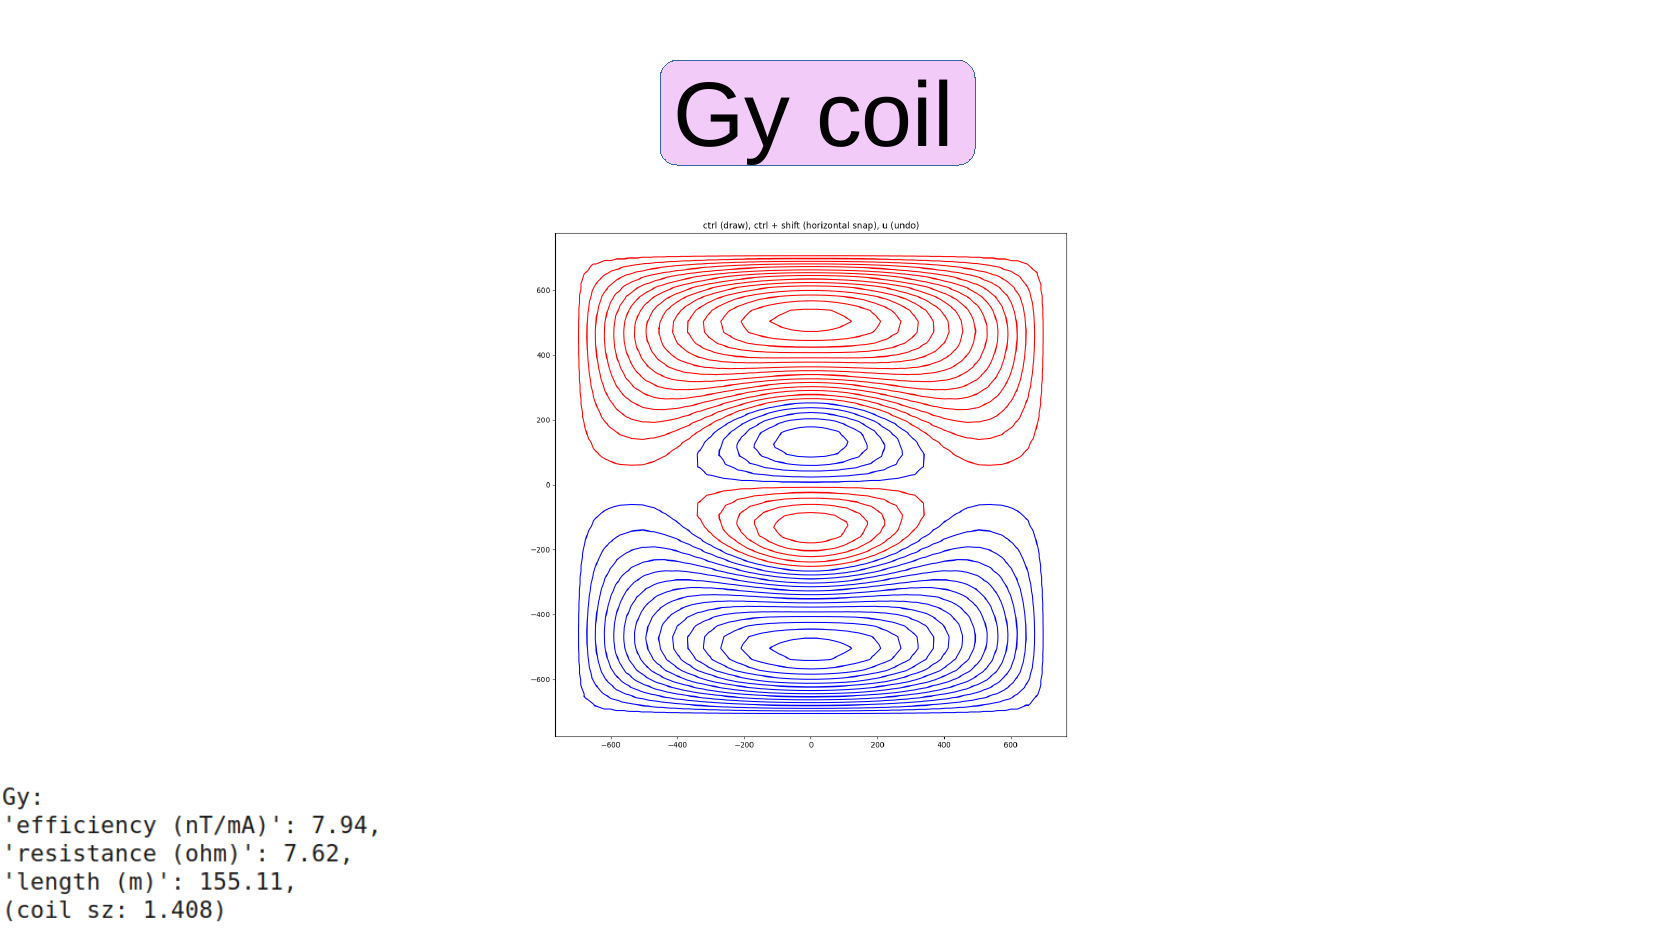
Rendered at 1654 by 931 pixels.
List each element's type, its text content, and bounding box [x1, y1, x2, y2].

picture [0, 781, 384, 931]
title Gy coil [82, 37, 1571, 193]
picture [525, 191, 1088, 764]
